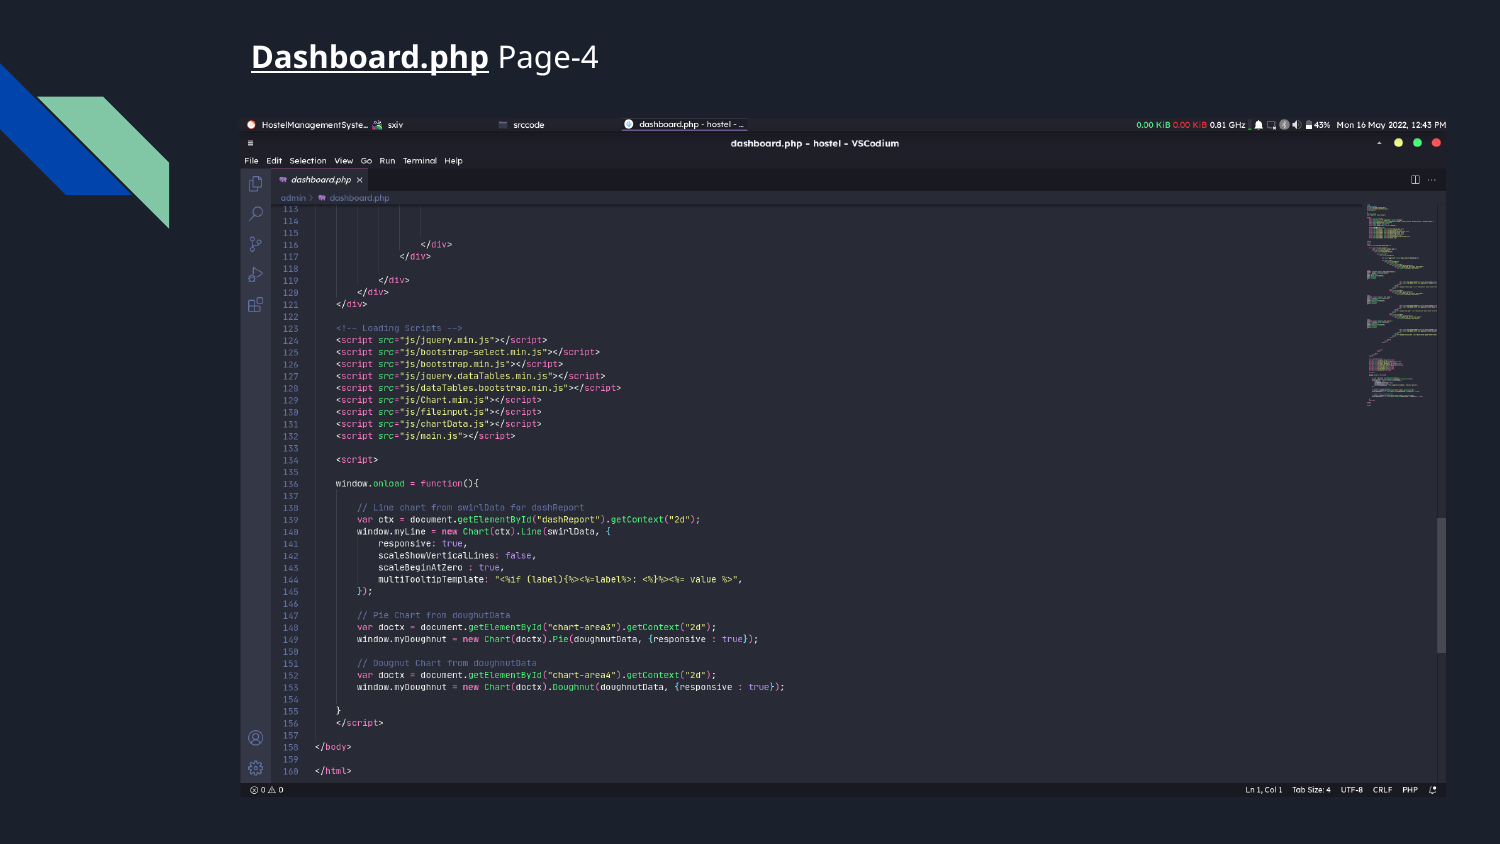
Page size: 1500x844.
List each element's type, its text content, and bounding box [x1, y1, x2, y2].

text_box Dashboard.php Page-4 [236, 29, 738, 89]
picture [239, 118, 1447, 798]
